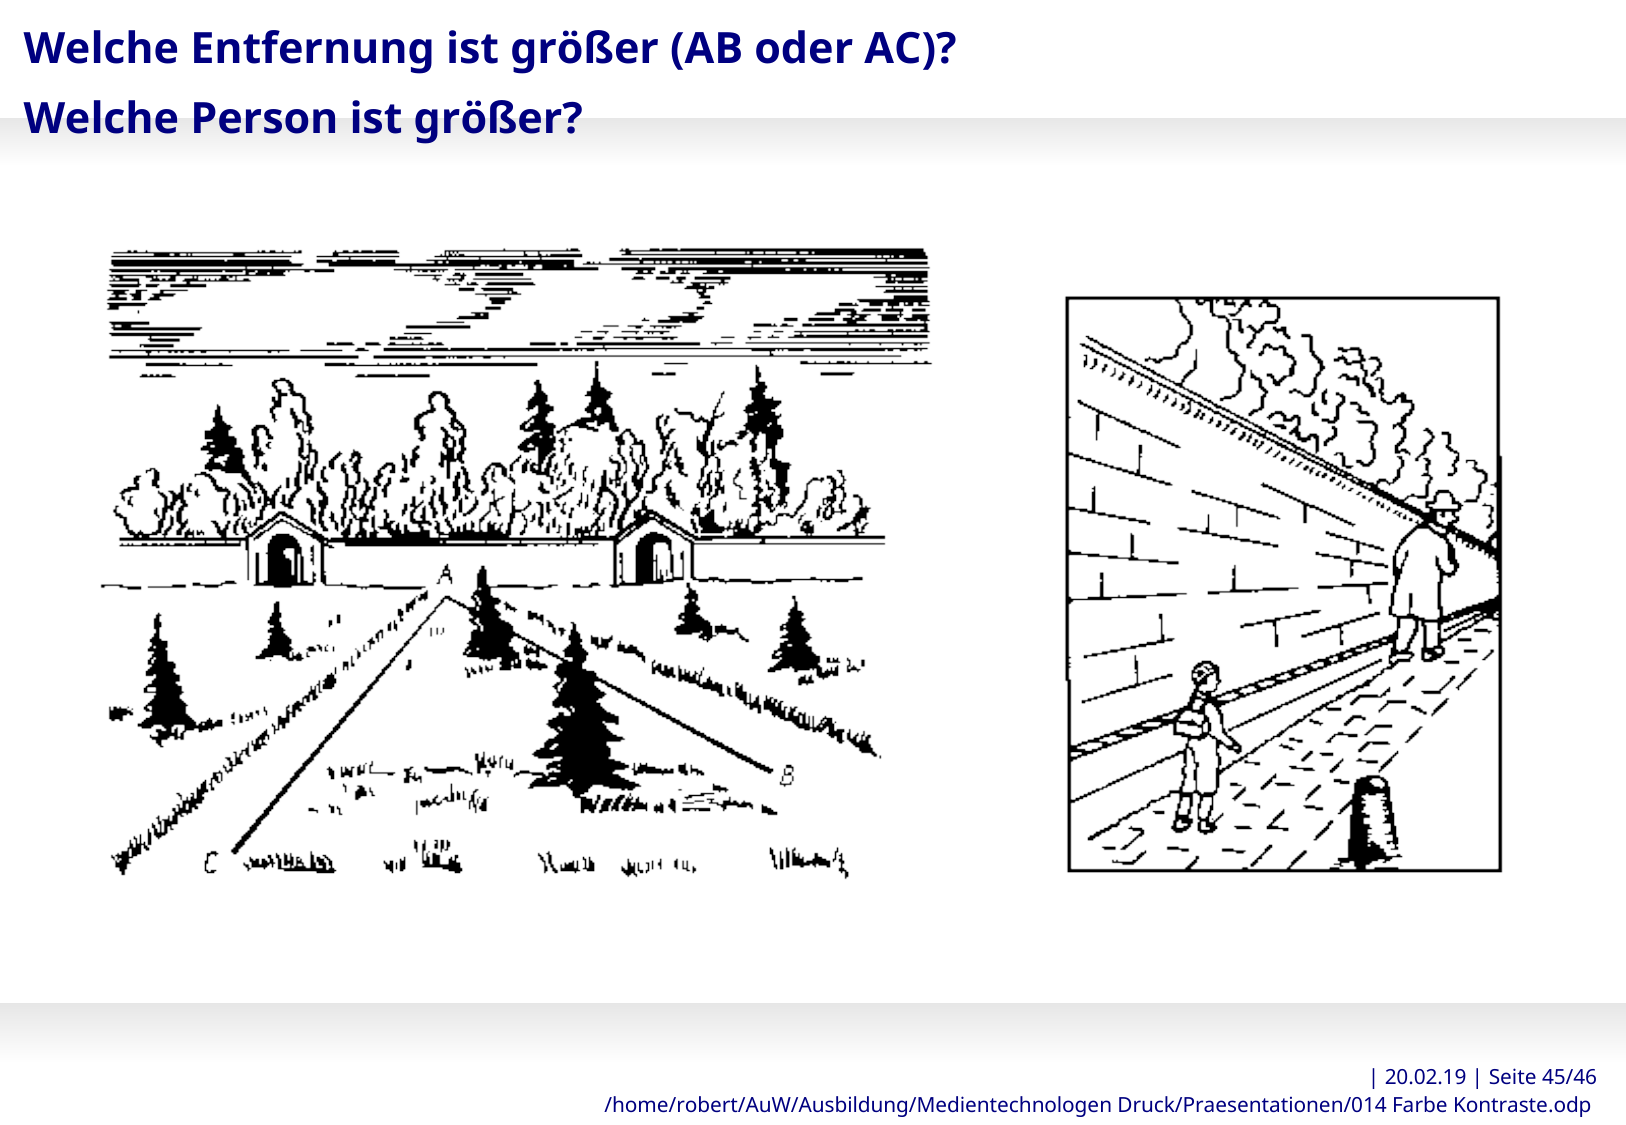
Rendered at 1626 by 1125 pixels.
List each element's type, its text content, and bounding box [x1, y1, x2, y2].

picture [81, 226, 959, 964]
title Welche Entfernung ist größer (AB oder AC)? Welche Person ist größer? [23, 5, 1600, 154]
picture [964, 276, 1517, 935]
